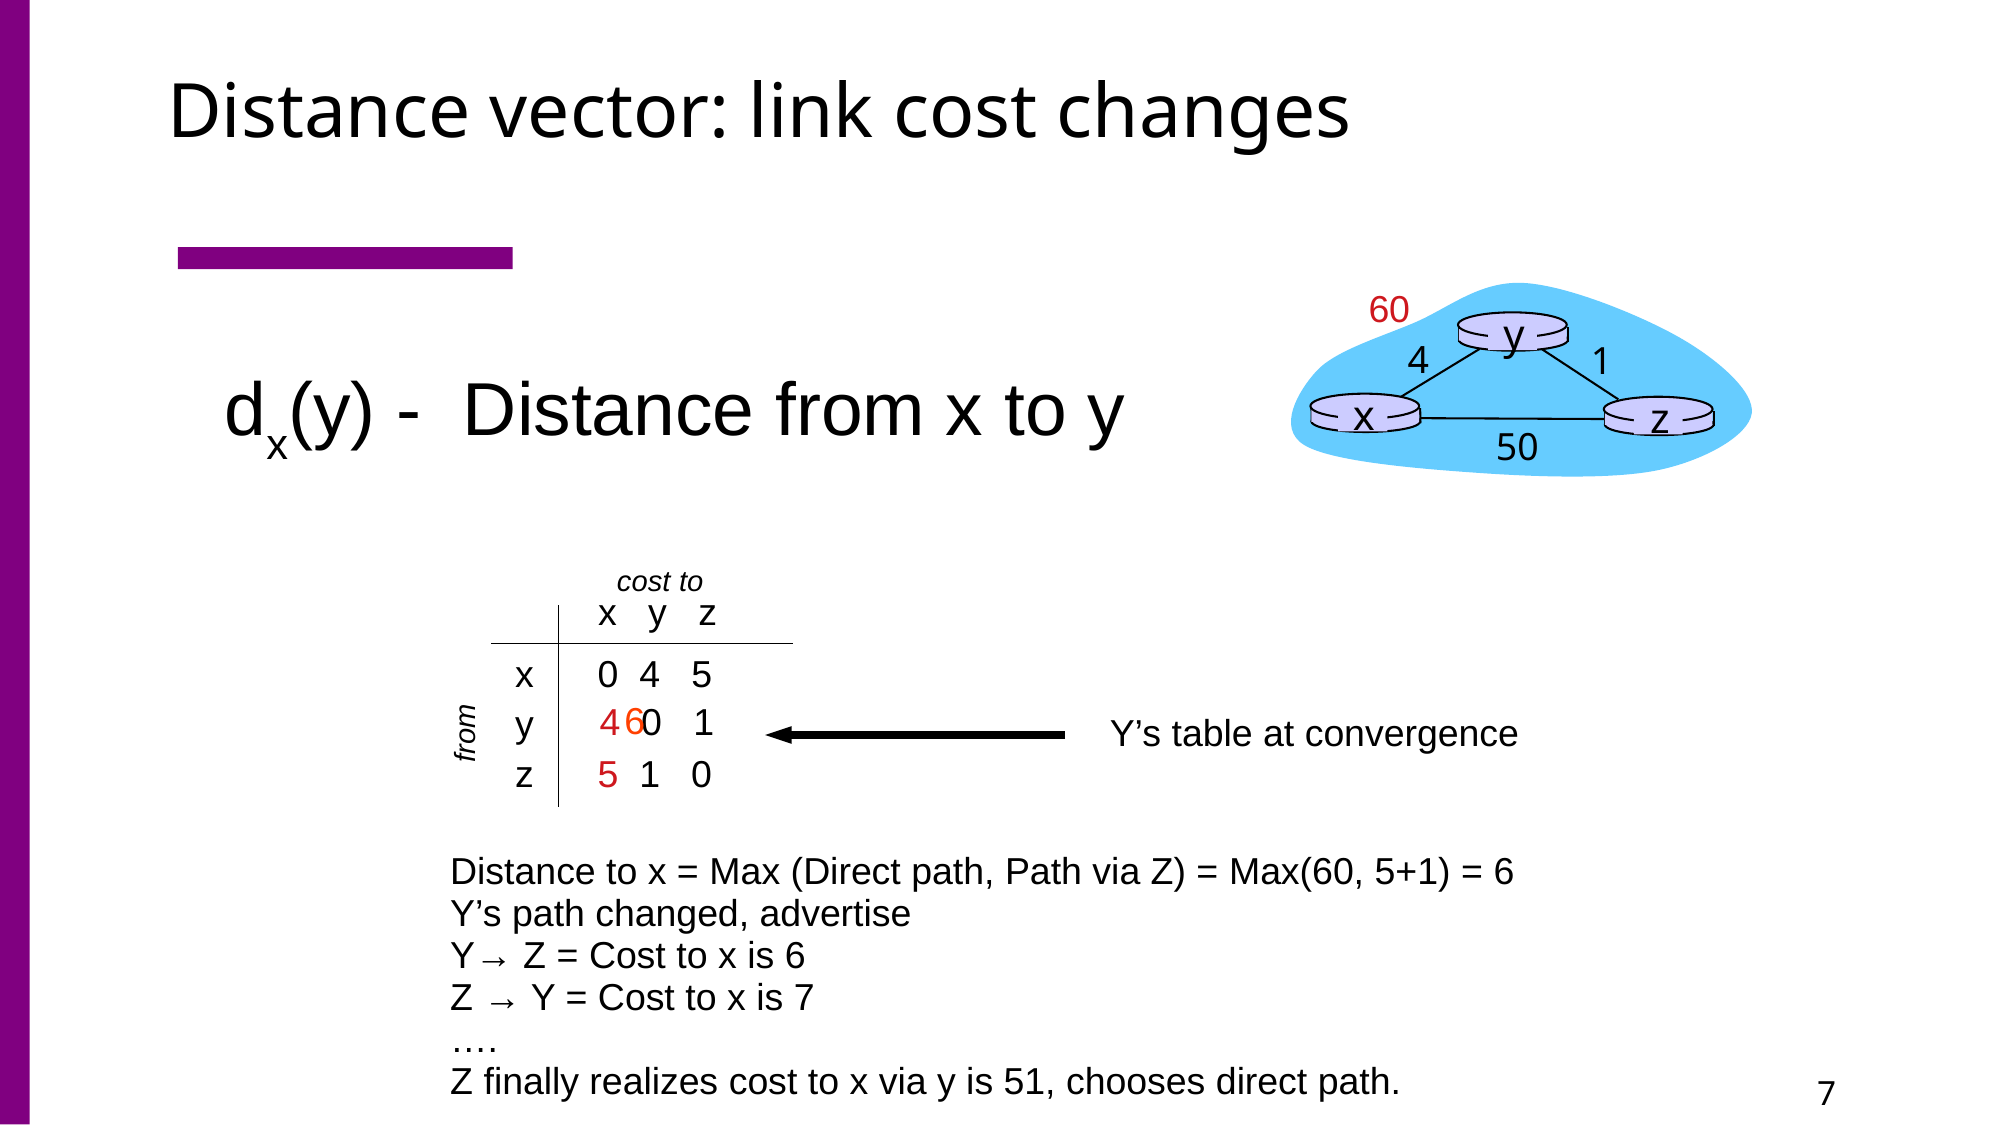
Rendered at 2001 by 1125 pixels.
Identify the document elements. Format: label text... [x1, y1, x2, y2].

text_box z [1635, 384, 1685, 450]
text_box 6 [609, 693, 661, 751]
text_box from [438, 688, 489, 777]
text_box y [500, 692, 549, 742]
text_box 50 [1481, 415, 1554, 476]
text_box dx(y) - Distance from x to y [210, 360, 1141, 477]
text_box x [1338, 381, 1390, 447]
text_box y [1488, 299, 1540, 366]
text_box 1 [1575, 329, 1628, 391]
text_box Distance to x = Max (Direct path, Path via Z) = Max(60, 5+1) = 6 Y’s path changed, advertise Y→ Z = Cost to x is 6 Z → Y = Cost to x is 7 …. Z finally realizes cost to x via y is 51, chooses direct path. [435, 843, 1531, 1110]
text_box z [500, 742, 549, 804]
text_box 4 0 1 [584, 689, 730, 751]
text_box 0 4 5 [582, 642, 728, 704]
text_box 60 [1353, 280, 1426, 338]
text_box x y z [583, 580, 733, 641]
text_box 4 [1392, 328, 1445, 390]
text_box cost to [602, 554, 719, 606]
text_box [1291, 282, 1752, 477]
title Distance vector: link cost changes [116, 24, 1817, 191]
text_box x y z [652, 606, 663, 621]
text_box Y’s table at convergence [1095, 705, 1534, 763]
text_box x [500, 642, 549, 692]
text_box 5 1 0 [582, 742, 728, 804]
